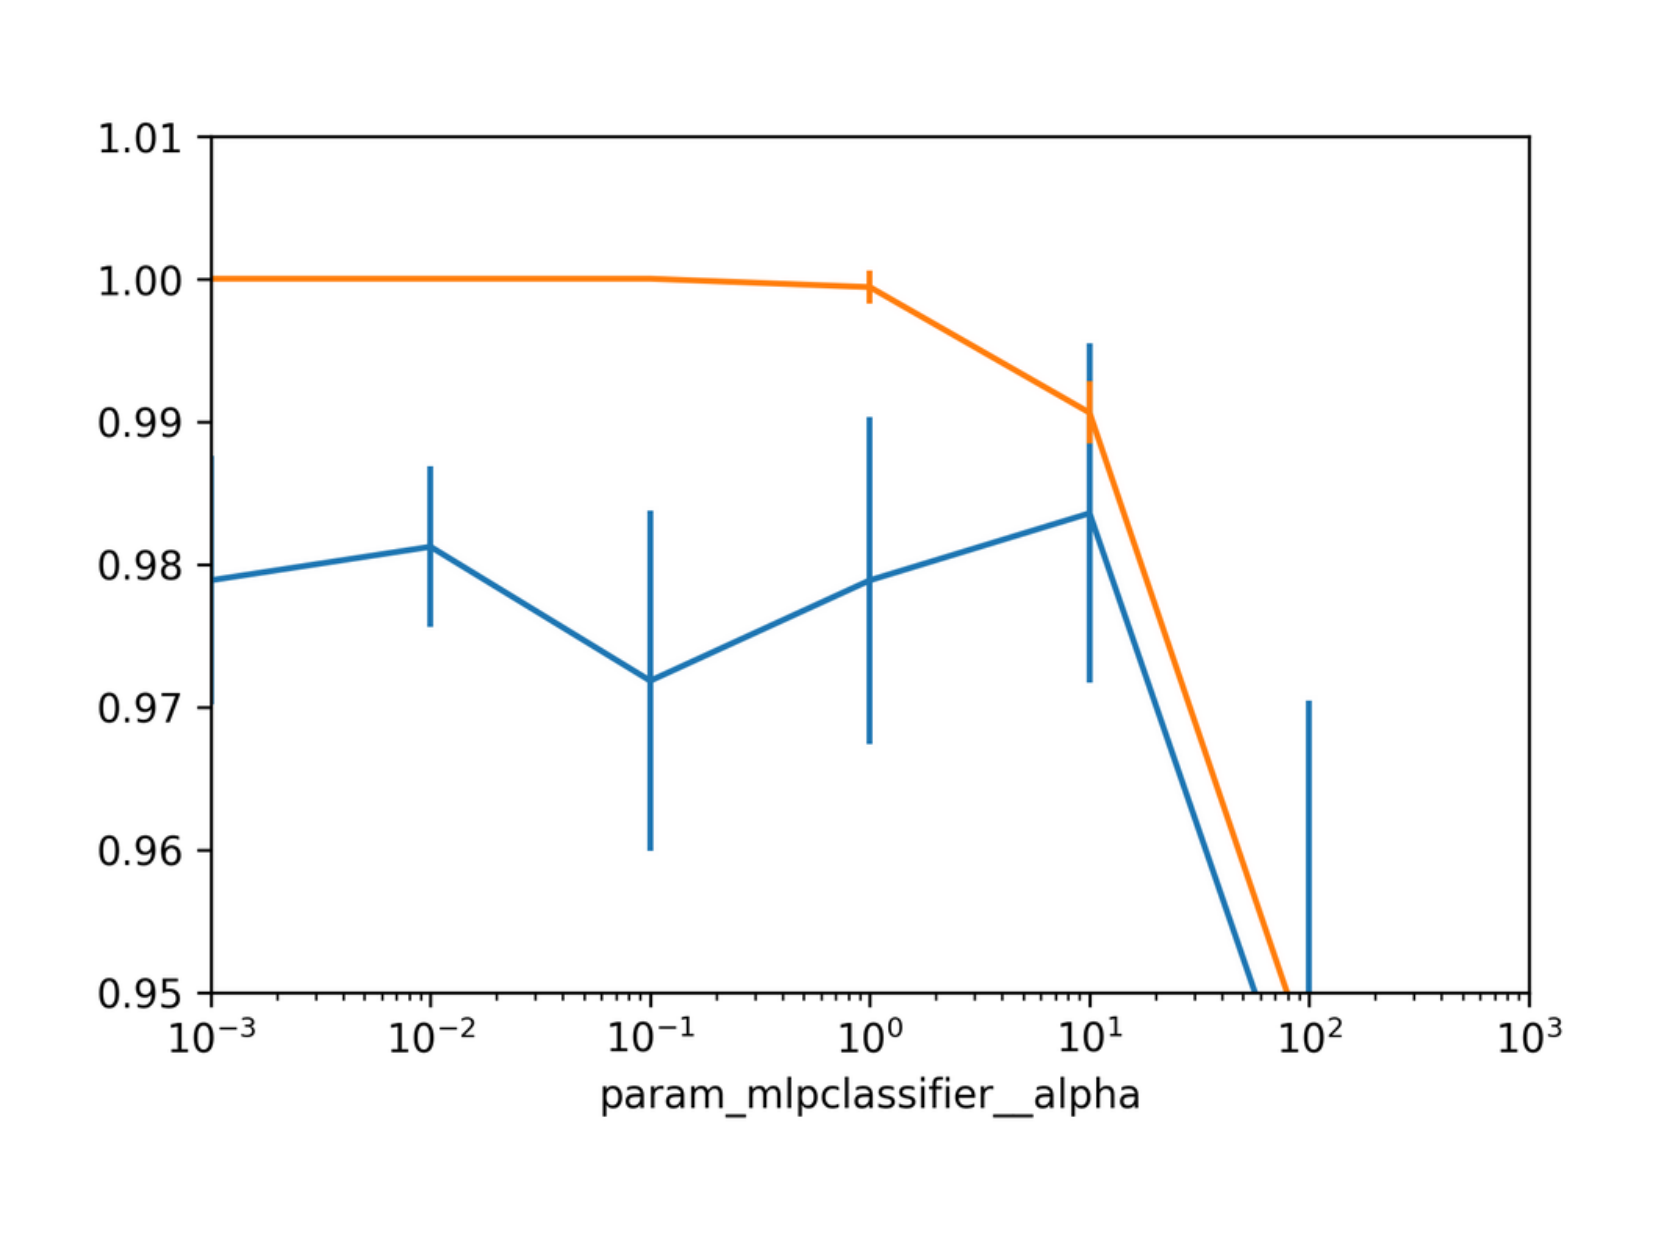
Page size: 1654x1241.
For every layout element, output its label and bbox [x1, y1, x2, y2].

picture [63, 90, 1586, 1142]
